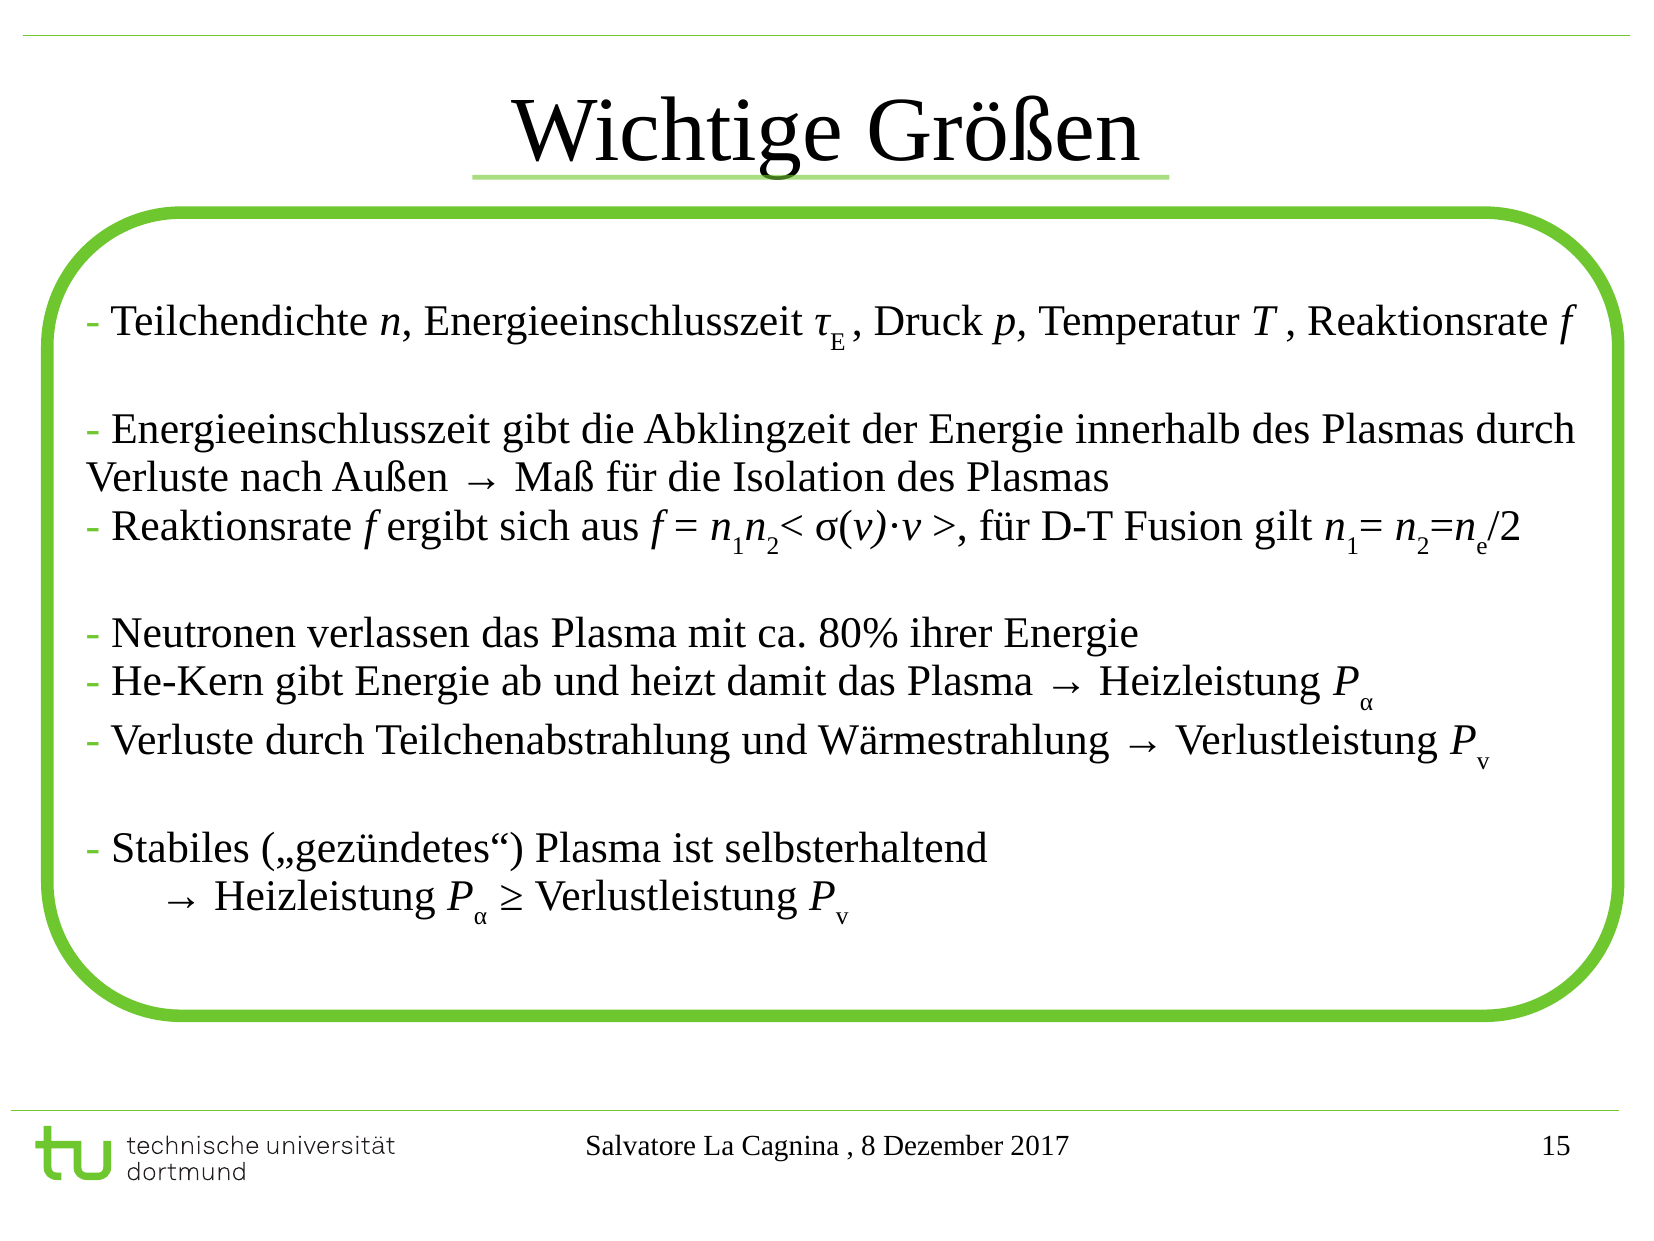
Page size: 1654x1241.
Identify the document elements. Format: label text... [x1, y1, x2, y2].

text_box - Teilchendichte n, Energieeinschlusszeit τE , Druck p, Temperatur T , Reaktionsrate f - Energieeinschlusszeit gibt die Abklingzeit der Energie innerhalb des Plasmas durch Verluste nach Außen → Maß für die Isolation des Plasmas - Reaktionsrate f ergibt sich aus f = n1n2< σ(v)·v >, für D-T Fusion gilt n1= n2=ne/2 - Neutronen verlassen das Plasma mit ca. 80% ihrer Energie - He-Kern gibt Energie ab und heizt damit das Plasma → Heizleistung Pα - Verluste durch Teilchenabstrahlung und Wärmestrahlung → Verlustleistung Pv - Stabiles („gezündetes“) Plasma ist selbsterhaltend → Heizleistung Pα ≥ Verlustleistung Pv [70, 289, 1619, 1022]
text_box [47, 212, 1606, 957]
title Wichtige Größen [82, 25, 1571, 233]
chart [35, 1125, 461, 1241]
